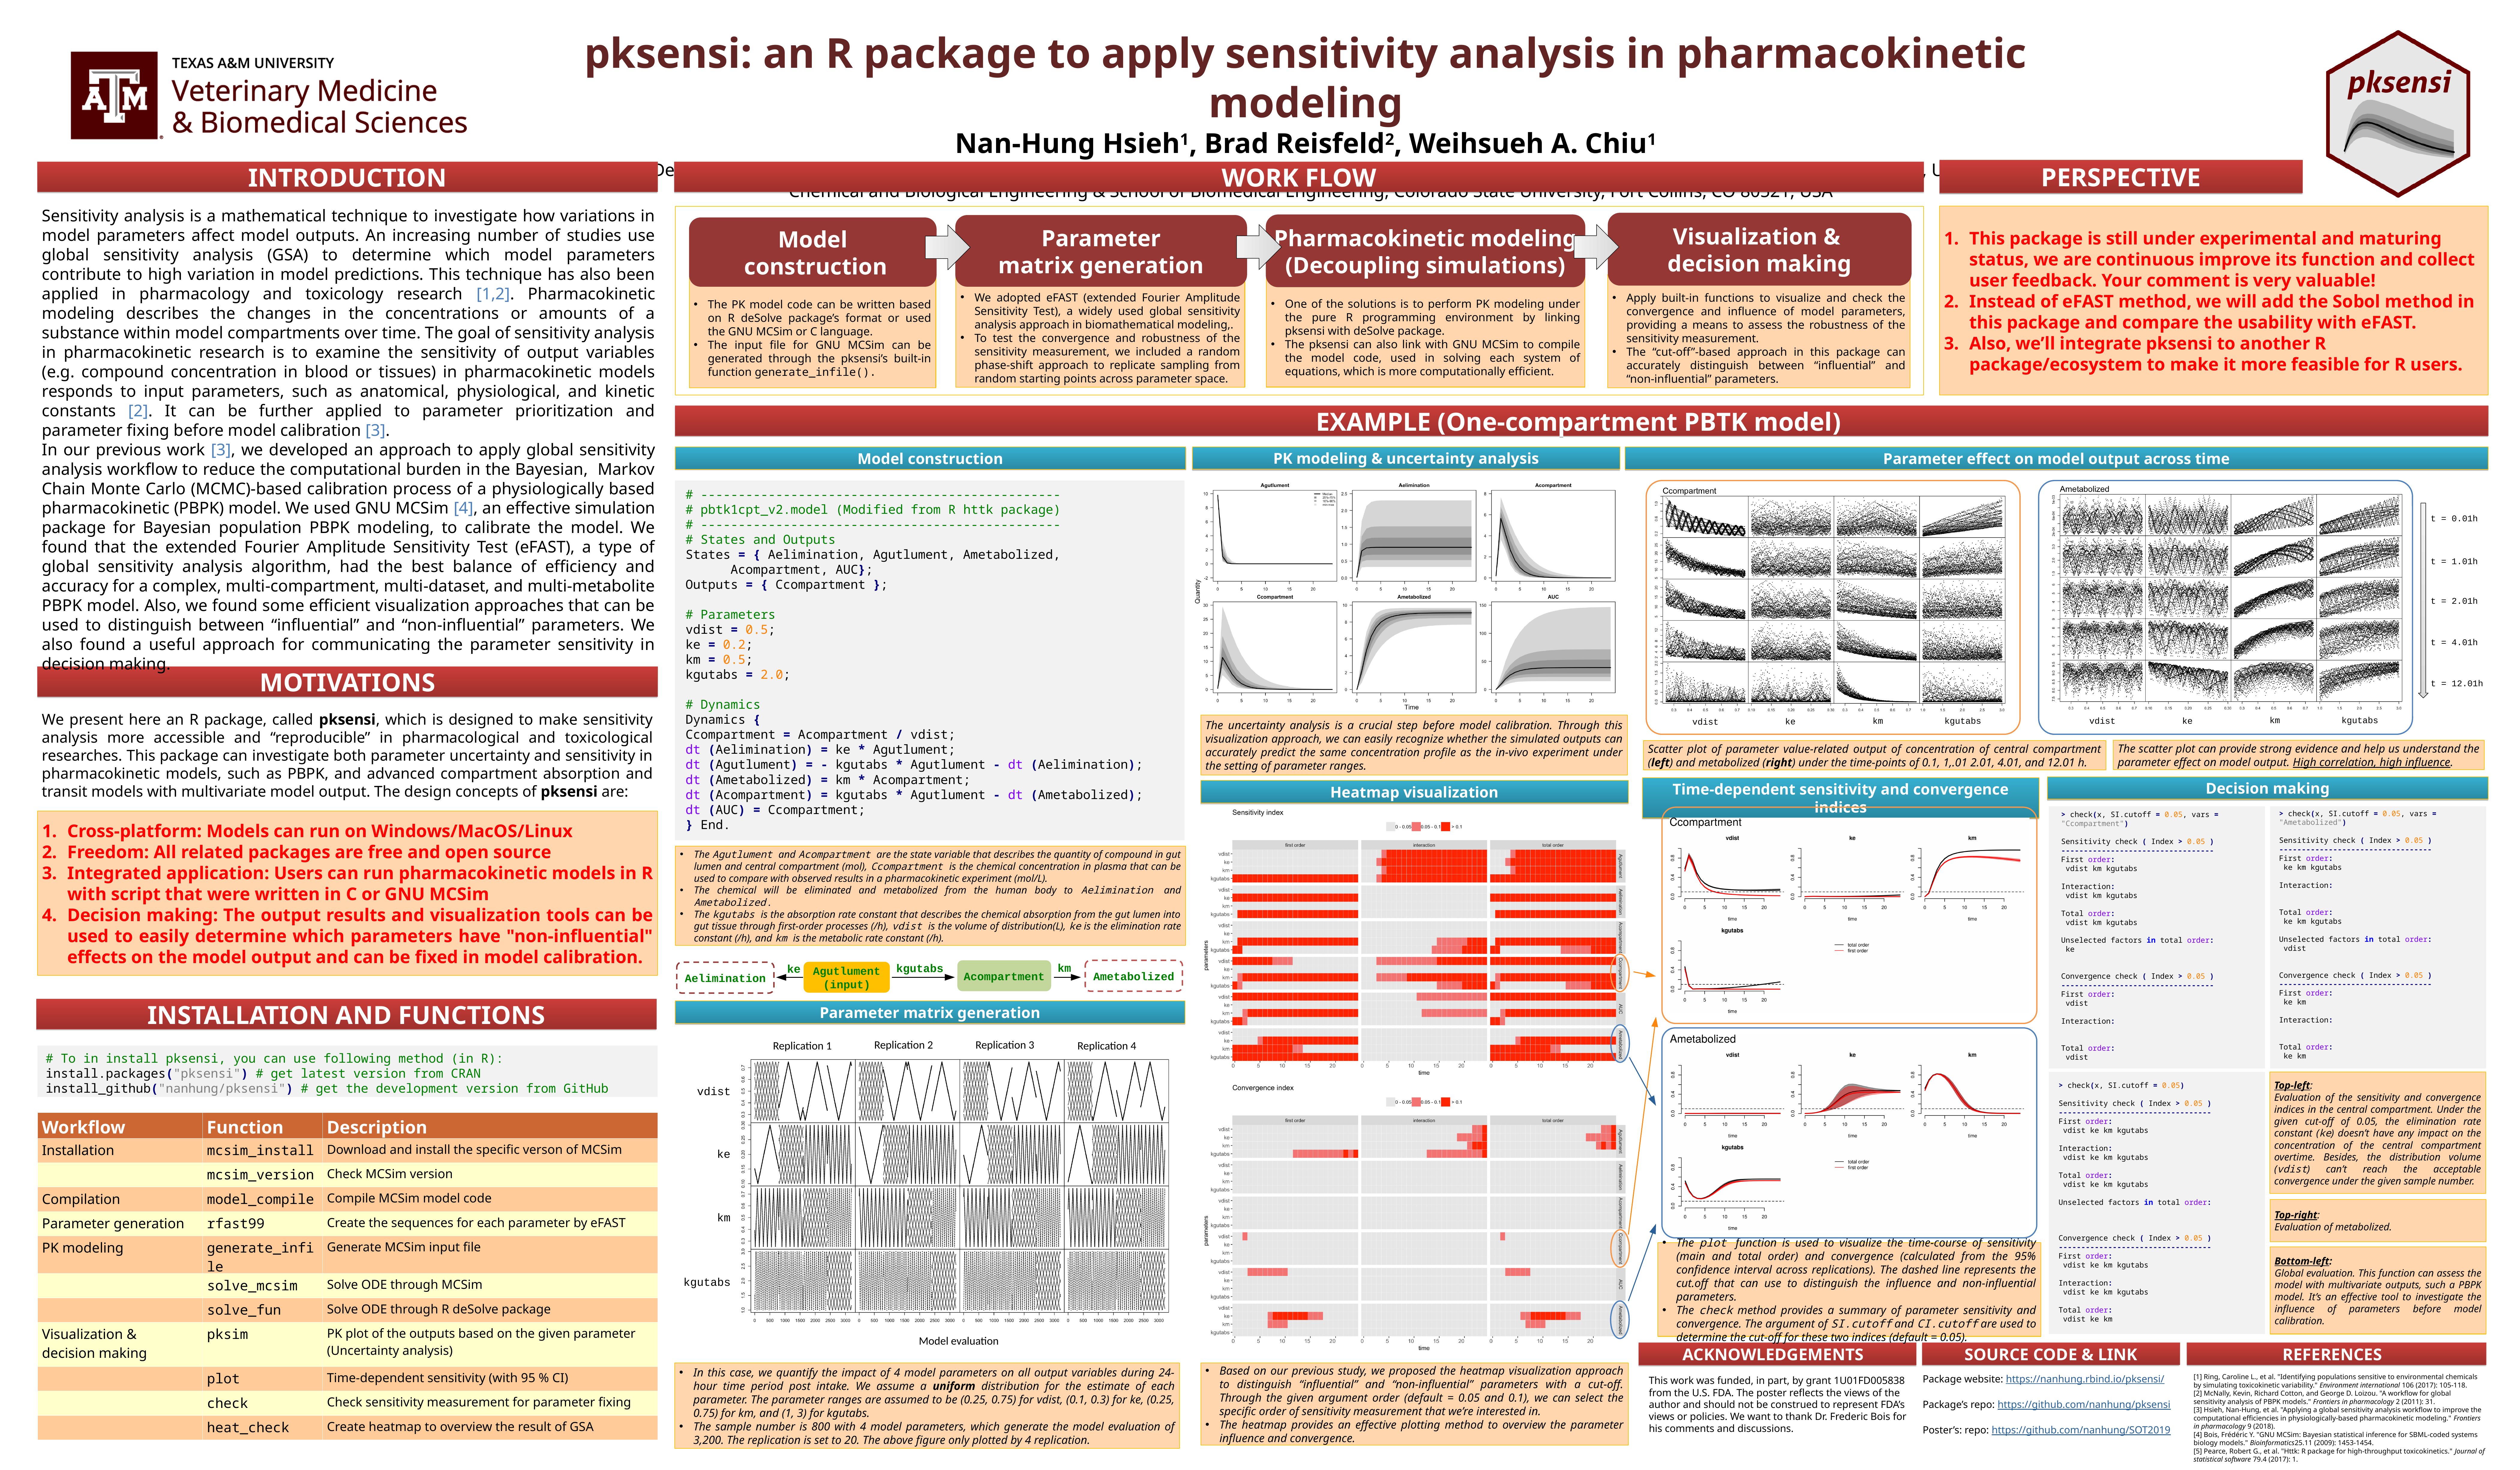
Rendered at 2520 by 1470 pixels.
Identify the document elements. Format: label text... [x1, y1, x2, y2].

table_cell heat_check [203, 1416, 322, 1440]
text_box [2049, 806, 2265, 1069]
text_box [2270, 806, 2275, 1069]
table_cell Parameter generation [38, 1212, 202, 1236]
table_cell Solve ODE through MCSim [323, 1274, 658, 1298]
text_box Motivations [387, 676, 396, 688]
text_box Replication 3 [971, 1035, 1039, 1053]
text_box The plot function is used to visualize the time-course of sensitivity (main and total order) and convergence (calculated from the 95% confidence interval across replications). The dashed line represents the cut.off that can use to distinguish the influence and non-influential parameters. The check method provides a summary of parameter sensitivity and convergence. The argument of SI.cutoff and CI.cutoff are used to determine the cut-off for these two indices (default = 0.05). [1658, 1242, 2041, 1337]
picture [2325, 29, 2471, 199]
text_box Model construction [689, 217, 937, 287]
text_box We present here an R package, called pksensi, which is designed to make sensitivity analysis more accessible and “reproducible” in pharmacological and toxicological researches. This package can investigate both parameter uncertainty and sensitivity in pharmacokinetic models, such as PBPK, and advanced compartment absorption and transit models with multivariate model output. The design concepts of pksensi are: [37, 708, 658, 802]
text_box t = 0.01h [2426, 510, 2485, 525]
text_box The scatter plot can provide strong evidence and help us understand the parameter effect on model output. High correlation, high influence. [2113, 740, 2485, 770]
picture [1670, 818, 2030, 1014]
table_cell Check sensitivity measurement for parameter fixing [323, 1391, 658, 1415]
table_cell Installation [38, 1139, 202, 1163]
table_cell Compile MCSim model code [323, 1187, 658, 1211]
text_box vdist [1688, 714, 1723, 729]
text_box t = 4.01h [2426, 634, 2485, 649]
picture [1650, 487, 2009, 716]
text_box Example (One-compartment PBTK model) [675, 406, 2488, 436]
table_cell [38, 1163, 202, 1187]
table_cell Check MCSim version [323, 1163, 658, 1187]
text_box Cross-platform: Models can run on Windows/MacOS/Linux Freedom: All related packages are free and open source Integrated application: Users can run pharmacokinetic models in R with script that were written in C or GNU MCSim Decision making: The output results and visualization tools can be used to easily determine which parameters have "non-influential" effects on the model output and can be fixed in model calibration. [37, 811, 658, 975]
text_box ke [782, 960, 805, 978]
text_box Installation and functions [36, 999, 657, 1029]
text_box Bottom-left: Global evaluation. This function can assess the model with multivariate outputs, such a PBPK model. It’s an effective tool to investigate the influence of parameters before model calibration. [2270, 1247, 2486, 1334]
text_box Motivations [268, 675, 275, 687]
text_box The Agutlument and Acompartment are the state variable that describes the quantity of compound in gut lumen and central compartment (mol), Ccompartment is the chemical concentration in plasma that can be used to compare with observed results in a pharmacokinetic experiment (mol/L). The chemical will be eliminated and metabolized from the human body to Aelimination and Ametabolized . The kgutabs is the absorption rate constant that describes the chemical absorption from the gut lumen into gut tissue through first-order processes (/h), vdist is the volume of distribution(L), ke is the elimination rate constant (/h), and km is the metabolic rate constant (/h). [675, 846, 1186, 946]
table_cell check [203, 1391, 322, 1415]
text_box ke [712, 1144, 735, 1163]
text_box Replication 4 [1073, 1036, 1141, 1054]
table_cell [38, 1391, 202, 1415]
text_box ke [1780, 713, 1800, 729]
table_cell Visualization & decision making [38, 1322, 202, 1367]
picture [1201, 1082, 1628, 1354]
text_box kgutabs [679, 1272, 735, 1291]
text_box t = 1.01h [2426, 553, 2485, 568]
text_box Pharmacokinetic modeling (Decoupling simulations) [1266, 214, 1586, 287]
picture [2047, 486, 2406, 714]
table_header Workflow [38, 1113, 202, 1138]
text_box ke [2177, 713, 2197, 728]
text_box kgutabs [892, 959, 948, 977]
text_box Visualization & decision making [1608, 213, 1912, 286]
text_box Motivations [409, 675, 416, 687]
text_box Work Flow [674, 162, 1924, 192]
text_box Motivations [348, 676, 352, 684]
table_header Function [203, 1113, 322, 1138]
text_box Scatter plot of parameter value-related output of concentration of central compartment (left) and metabolized (right) under the time-points of 0.1, 1,.01 2.01, 4.01, and 12.01 h. [1643, 740, 2106, 770]
table_cell Solve ODE through R deSolve package [323, 1298, 658, 1322]
table_cell [38, 1367, 202, 1391]
table_cell plot [203, 1367, 322, 1391]
table_cell Create heatmap to overview the result of GSA [323, 1416, 658, 1440]
table_cell Create the sequences for each parameter by eFAST [323, 1212, 658, 1236]
text_box [2049, 1072, 2265, 1334]
text_box Acompartment [957, 960, 1051, 991]
text_box Decision making [2047, 777, 2488, 799]
table_cell mcsim_install [203, 1139, 322, 1163]
text_box > check(x, SI.cutoff = 0.05, vars = "Ccompartment") Sensitivity check ( Index > 0.05 ) ---------------------------------- First order: vdist km kgutabs Interaction: vdist km kgutabs Total order: vdist km kgutabs Unselected factors in total order: ke Convergence check ( Index > 0.05 ) ---------------------------------- First order: vdist Interaction: Total order: vdist [2056, 807, 2260, 1064]
text_box Parameter effect on model output across time [1625, 447, 2488, 470]
text_box Replication 1 [768, 1036, 836, 1054]
table_cell pksim [203, 1322, 322, 1367]
text_box One of the solutions is to perform PK modeling under the pure R programming environment by linking pksensi with deSolve package. The pksensi can also link with GNU MCSim to compile the model code, used in solving each system of equations, which is more computationally efficient. [1266, 278, 1585, 387]
text_box PK modeling & uncertainty analysis [1192, 447, 1620, 469]
text_box km [1868, 713, 1888, 728]
text_box km [712, 1208, 735, 1226]
text_box [1236, 224, 1282, 270]
text_box kgutabs [1940, 713, 1986, 728]
text_box Source code & Link [1922, 1343, 2180, 1365]
text_box Sensitivity analysis is a mathematical technique to investigate how variations in model parameters affect model outputs. An increasing number of studies use global sensitivity analysis (GSA) to determine which model parameters contribute to high variation in model predictions. This technique has also been applied in pharmacology and toxicology research [1,2]. Pharmacokinetic modeling describes the changes in the concentrations or amounts of a substance within model compartments over time. The goal of sensitivity analysis in pharmacokinetic research is to examine the sensitivity of output variables (e.g. compound concentration in blood or tissues) in pharmacokinetic models responds to input parameters, such as anatomical, physiological, and kinetic constants [2]. It can be further applied to parameter prioritization and parameter fixing before model calibration [3]. In our previous work [3], we developed an approach to apply global sensitivity analysis workflow to reduce the computational burden in the Bayesian, Markov Chain Monte Carlo (MCMC)-based calibration process of a physiologically based pharmacokinetic (PBPK) model. We used GNU MCSim [4], an effective simulation package for Bayesian population PBPK modeling, to calibrate the model. We found that the extended Fourier Amplitude Sensitivity Test (eFAST), a type of global sensitivity analysis algorithm, had the best balance of efficiency and accuracy for a complex, multi-compartment, multi-dataset, and multi-metabolite PBPK model. Also, we found some efficient visualization approaches that can be used to distinguish between “influential” and “non-influential” parameters. We also found a useful approach for communicating the parameter sensitivity in decision making. [38, 203, 660, 675]
table_cell [38, 1298, 202, 1322]
table_cell generate_infile [203, 1236, 322, 1273]
text_box Heatmap visualization [1201, 780, 1628, 803]
table_cell [38, 1274, 202, 1298]
text_box pksensi: an R package to apply sensitivity analysis in pharmacokinetic modeling Nan-Hung Hsieh1, Brad Reisfeld2, Weihsueh A. Chiu1 1Department of Veterinary Integrative Biosciences, College of Veterinary Medicine and Biomedical Sciences, Texas A&M University, College Station, TX 77845, USA 2 Chemical and Biological Engineering & School of Biomedical Engineering, Colorado State University, Fort Collins, CO 80521, USA [489, 25, 2122, 202]
table_cell PK modeling [38, 1236, 202, 1273]
text_box This work was funded, in part, by grant 1U01FD005838 from the U.S. FDA. The poster reflects the views of the author and should not be construed to represent FDA’s views or policies. We want to thank Dr. Frederic Bois for his comments and discussions. [1644, 1372, 1916, 1436]
text_box Motivations [289, 676, 298, 688]
table_cell mcsim_version [203, 1163, 322, 1187]
text_box The uncertainty analysis is a crucial step before model calibration. Through this visualization approach, we can easily recognize whether the simulated outputs can accurately predict the same concentration profile as the in-vivo experiment under the setting of parameter ranges. [1201, 715, 1628, 775]
text_box Apply built-in functions to visualize and check the convergence and influence of model parameters, providing a means to assess the robustness of the sensitivity measurement. The “cut-off”-based approach in this package can accurately distinguish between “influential” and “non-influential” parameters. [1608, 276, 1910, 388]
picture [1670, 1034, 2030, 1231]
text_box [675, 481, 1185, 840]
text_box Replication 2 [870, 1035, 938, 1053]
text_box t = 2.01h [2426, 593, 2485, 608]
picture [1612, 1231, 1628, 1266]
text_box t = 12.01h [2426, 675, 2488, 690]
text_box [2482, 806, 2486, 1069]
table_cell solve_fun [203, 1298, 322, 1322]
text_box [37, 1045, 658, 1097]
text_box Based on our previous study, we proposed the heatmap visualization approach to distinguish “influential” and “non-influential” parameters with a cut-off. Through the given argument order (default = 0.05 and 0.1), we can select the specific order of sensitivity measurement that we’re interested in. The heatmap provides an effective plotting method to overview the parameter influence and convergence. [1201, 1363, 1628, 1445]
picture [1611, 1302, 1628, 1338]
picture [71, 52, 467, 139]
text_box Agutlument (input) [803, 962, 890, 993]
text_box > check(x, SI.cutoff = 0.05) Sensitivity check ( Index > 0.05 ) ---------------------------------- First order: vdist ke km kgutabs Interaction: vdist ke km kgutabs Total order: vdist ke km kgutabs Unselected factors in total order: Convergence check ( Index > 0.05 ) ---------------------------------- First order: vdist ke km kgutabs Interaction: vdist ke km kgutabs Total order: vdist ke km [2054, 1078, 2254, 1334]
text_box This package is still under experimental and maturing status, we are continuous improve its function and collect user feedback. Your comment is very valuable! Instead of eFAST method, we will add the Sobol method in this package and compare the usability with eFAST. Also, we’ll integrate pksensi to another R package/ecosystem to make it more feasible for R users. [1939, 206, 2488, 395]
table_cell Generate MCSim input file [323, 1236, 658, 1273]
text_box vdist [2085, 713, 2120, 728]
table_cell model_compile [203, 1187, 322, 1211]
text_box Acknowledgements [1639, 1343, 1916, 1365]
text_box Motivations [37, 666, 658, 697]
text_box Parameter matrix generation [955, 215, 1247, 287]
text_box # To in install pksensi, you can use following method (in R): install.packages("pksensi") # get latest version from CRAN install_github("nanhung/pksensi") # get the development version from GitHub [41, 1048, 658, 1098]
text_box Top-right: Evaluation of metabolized. [2270, 1199, 2486, 1242]
table_cell Time-dependent sensitivity (with 95 % CI) [323, 1367, 658, 1391]
picture [1612, 1025, 1628, 1061]
text_box Model evaluation [914, 1331, 1004, 1349]
text_box Motivations [331, 675, 338, 687]
text_box In this case, we quantify the impact of 4 model parameters on all output variables during 24-hour time period post intake. We assume a uniform distribution for the estimate of each parameter. The parameter ranges are assumed to be (0.25, 0.75) for vdist, (0.1, 0.3) for ke, (0.25, 0.75) for km, and (1, 3) for kgutabs. The sample number is 800 with 4 model parameters, which generate the model evaluation of 3,200. The replication is set to 20. The above figure only plotted by 4 replication. [675, 1363, 1180, 1449]
text_box We adopted eFAST (extended Fourier Amplitude Sensitivity Test), a widely used global sensitivity analysis approach in biomathematical modeling,. To test the convergence and robustness of the sensitivity measurement, we included a random phase-shift approach to replicate sampling from random starting points across parameter space. [956, 279, 1245, 388]
table_cell solve_mcsim [203, 1274, 322, 1298]
text_box Model construction [675, 447, 1186, 469]
picture [1611, 955, 1628, 991]
table_cell PK plot of the outputs based on the given parameter (Uncertainty analysis) [323, 1322, 658, 1367]
table_cell [38, 1416, 202, 1440]
table_header Description [323, 1113, 658, 1138]
text_box Aelimination [676, 962, 774, 993]
text_box vdist [692, 1082, 735, 1100]
text_box References [2187, 1343, 2486, 1365]
text_box Time-dependent sensitivity and convergence indices [1642, 777, 2039, 818]
picture [735, 1049, 1174, 1328]
text_box Perspective [1940, 160, 2302, 193]
text_box [1574, 224, 1619, 270]
text_box Parameter matrix generation [675, 1001, 1185, 1024]
table_cell Download and install the specific verson of MCSim [323, 1139, 658, 1163]
table_cell rfast99 [203, 1212, 322, 1236]
text_box Top-left: Evaluation of the sensitivity and convergence indices in the central compartment. Under the given cut-off of 0.05, the elimination rate constant (ke) doesn’t have any impact on the concentration of the central compartment overtime. Besides, the distribution volume (vdist) can’t reach the acceptable convergence under the given sample number. [2270, 1072, 2486, 1194]
table_cell Compilation [38, 1187, 202, 1211]
text_box Time-dependent sensitivity and convergence indices [1663, 808, 2036, 818]
picture [1201, 807, 1628, 1079]
text_box km [2265, 712, 2285, 727]
text_box > check(x, SI.cutoff = 0.05, vars = "Ametabolized") Sensitivity check ( Index > 0.05 ) ---------------------------------- First order: ke km kgutabs Interaction: Total order: ke km kgutabs Unselected factors in total order: vdist Convergence check ( Index > 0.05 ) ---------------------------------- First order: ke km Interaction: Total order: ke km [2275, 806, 2482, 1071]
text_box # ------------------------------------------------ # pbtk1cpt_v2.model (Modified from R httk package) # ------------------------------------------------ # States and Outputs States = { Aelimination, Agutlument, Ametabolized, Acompartment, AUC}; Outputs = { Ccompartment }; # Parameters vdist = 0.5; ke = 0.2; km = 0.5; kgutabs = 2.0; # Dynamics Dynamics { Ccompartment = Acompartment / vdist; dt (Aelimination) = ke * Agutlument; dt (Agutlument) = - kgutabs * Agutlument - dt (Aelimination); dt (Ametabolized) = km * Acompartment; dt (Acompartment) = kgutabs * Agutlument - dt (Ametabolized); dt (AUC) = Ccompartment; } End. [681, 484, 1179, 834]
picture [1192, 480, 1620, 713]
text_box km [1053, 958, 1076, 977]
text_box [2418, 503, 2428, 698]
text_box Ametabolized [1085, 960, 1183, 991]
text_box [925, 225, 970, 270]
text_box kgutabs [2337, 712, 2383, 727]
text_box [1] Ring, Caroline L., et al. "Identifying populations sensitive to environmental chemicals by simulating toxicokinetic variability." Environment international 106 (2017): 105-118. [2] McNally, Kevin, Richard Cotton, and George D. Loizou. "A workflow for global sensitivity analysis of PBPK models." Frontiers in pharmacology 2 (2011): 31. [3] Hsieh, Nan-Hung, et al. "Applying a global sensitivity analysis workflow to improve the computational efficiencies in physiologically-based pharmacokinetic modeling." Frontiers in pharmacology 9 (2018). [4] Bois, Frédéric Y. "GNU MCSim: Bayesian statistical inference for SBML-coded systems biology models." Bioinformatics25.11 (2009): 1453-1454. [5] Pearce, Robert G., et al. "Httk: R package for high-throughput toxicokinetics." Journal of statistical software 79.4 (2017): 1. [2189, 1370, 2490, 1466]
text_box The PK model code can be written based on R deSolve package’s format or used the GNU MCSim or C language. The input file for GNU MCSim can be generated through the pksensi’s built-in function generate_infile(). [689, 278, 936, 388]
text_box Introduction [37, 162, 658, 192]
text_box Package website: https://nanhung.rbind.io/pksensi/ Package’s repo: https://github.com/nanhung/pksensi Poster’s: repo: https://github.com/nanhung/SOT2019 [1918, 1370, 2189, 1451]
